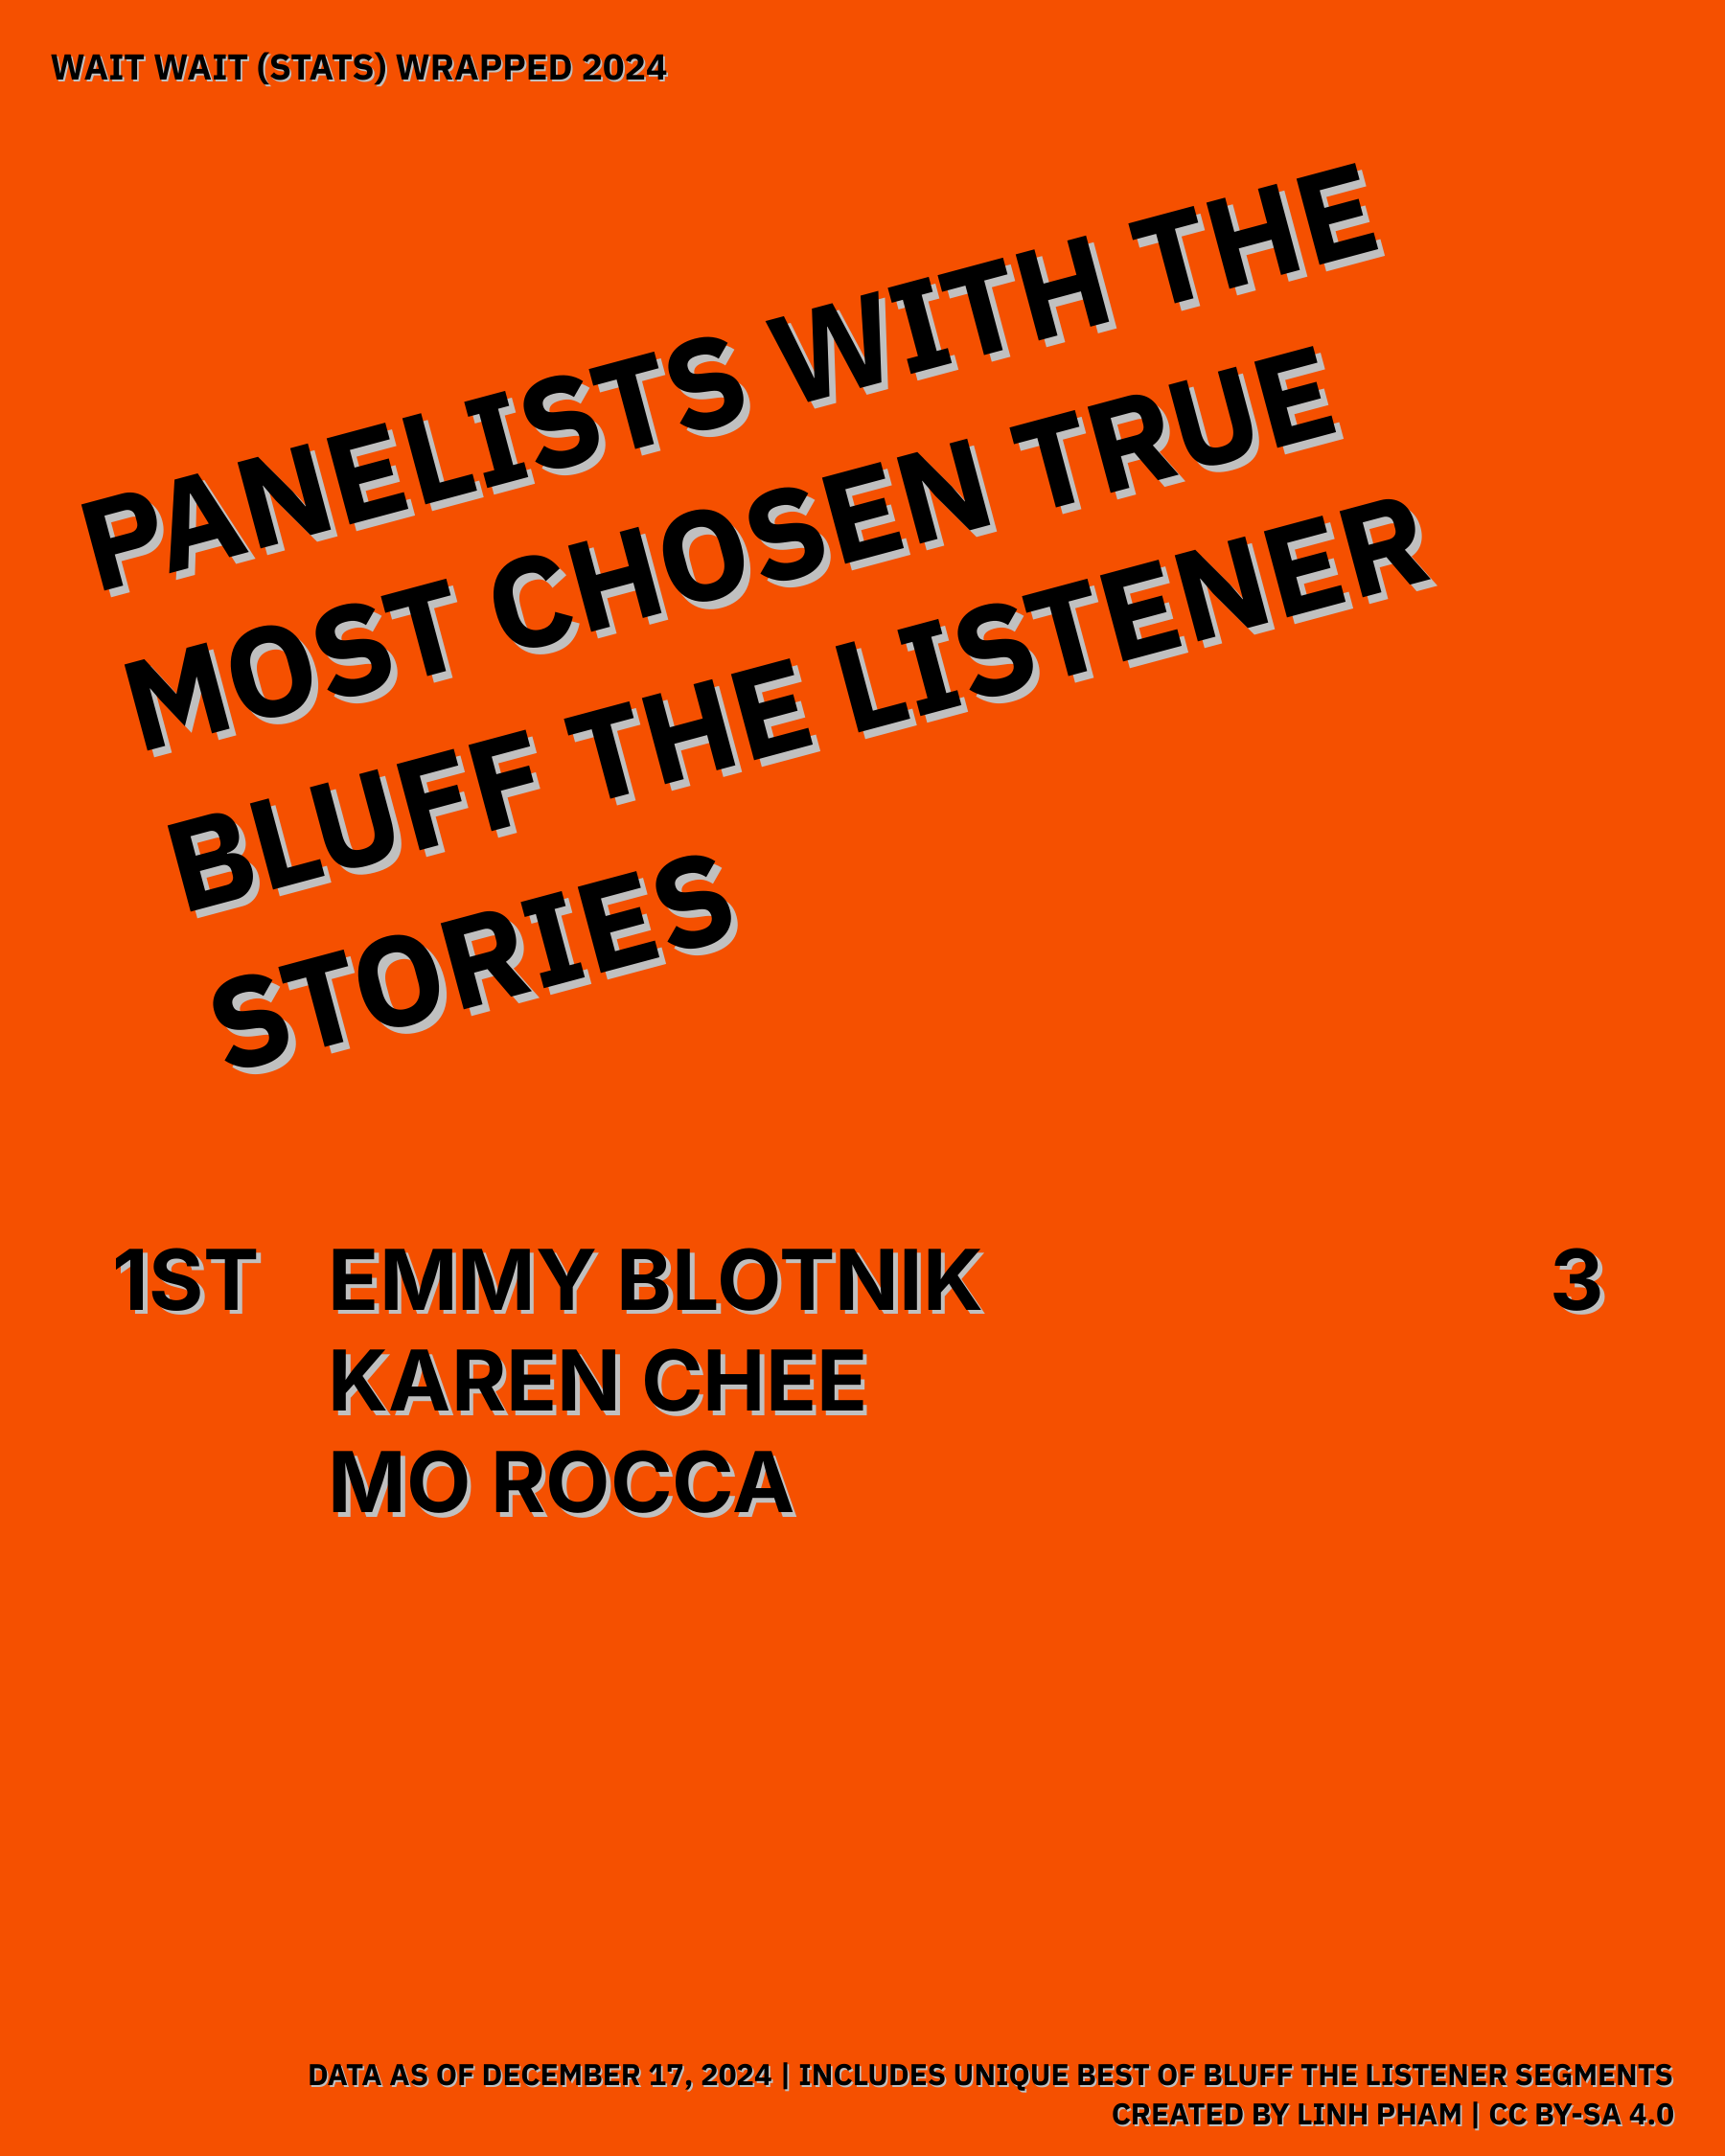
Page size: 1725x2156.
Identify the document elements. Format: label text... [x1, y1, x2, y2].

text_box PANELISTS WITH THE MOST CHOSEN TRUE BLUFF THE LISTENER STORIES [46, 98, 1725, 1120]
text_box Data as of December 17, 2024 | Includes Unique Best Of Bluff the Listener Segments Created by Linh Pham | CC BY-SA 4.0 [35, 2048, 1690, 2141]
text_box WAIT WAIT (STATS) WRAPPED 2024 [35, 35, 1690, 98]
text_box 1ST EMMY BLOTNIK 3 KAREN CHEE MO ROCCA [99, 1222, 1690, 1541]
